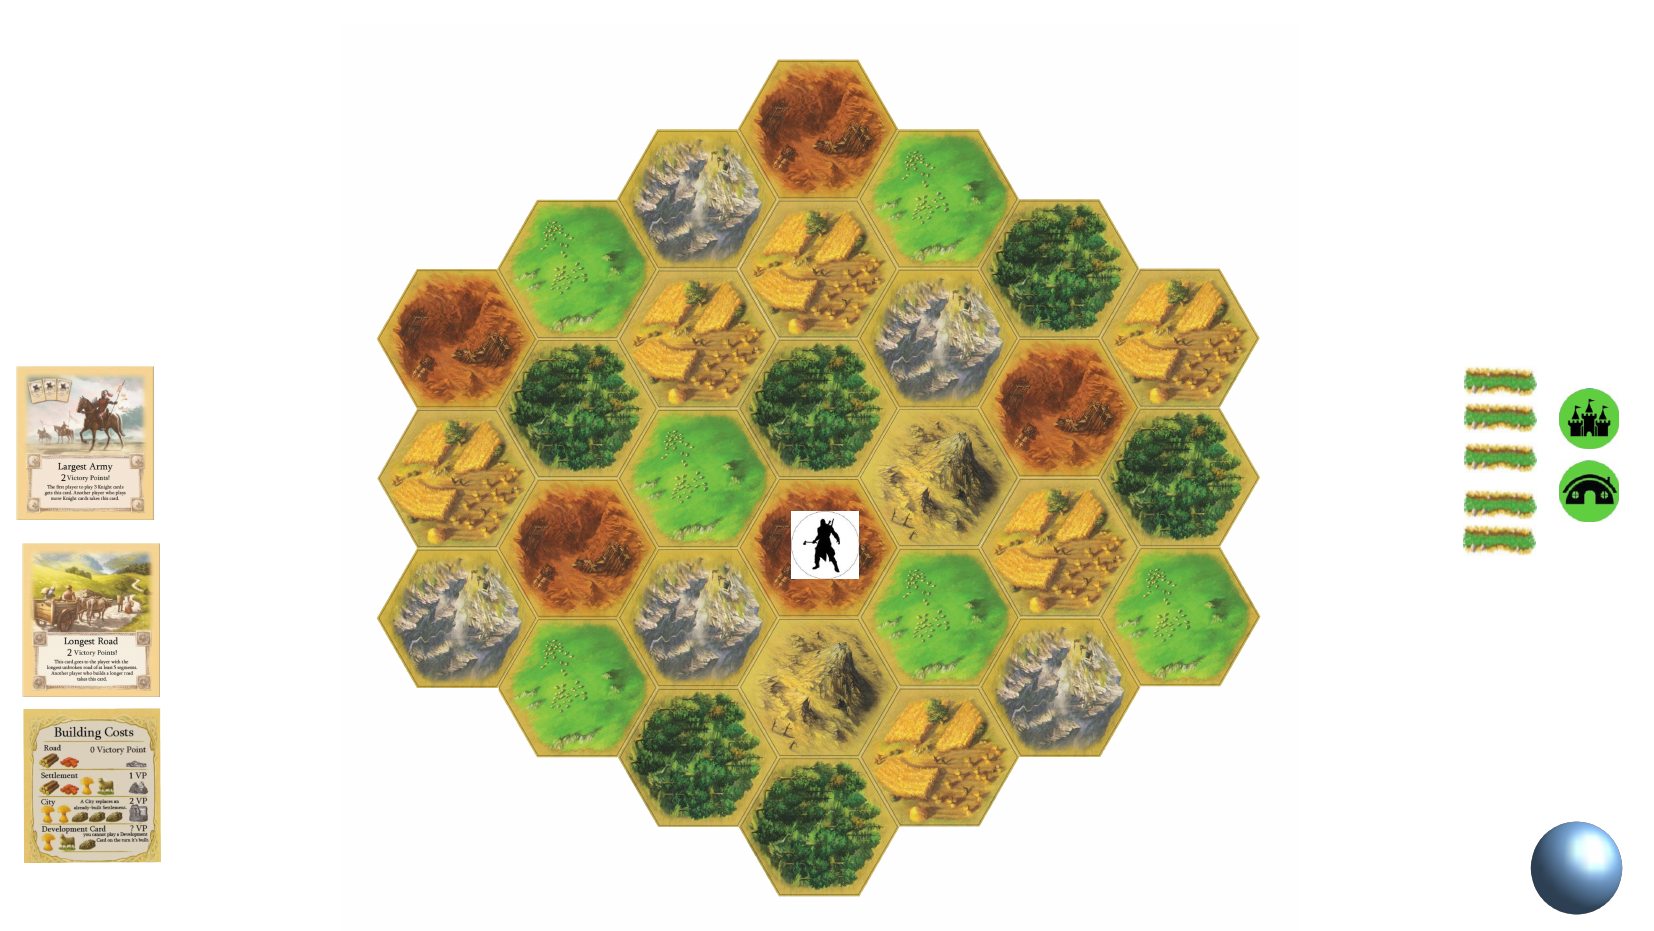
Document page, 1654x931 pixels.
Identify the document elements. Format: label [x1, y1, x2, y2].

picture [341, 23, 1299, 931]
picture [16, 366, 154, 520]
picture [1464, 442, 1537, 473]
picture [1464, 366, 1537, 397]
picture [1464, 489, 1537, 520]
picture [1559, 460, 1619, 522]
picture [23, 708, 161, 863]
picture [1464, 402, 1537, 433]
picture [1463, 524, 1536, 556]
picture [22, 543, 160, 697]
picture [1559, 388, 1619, 449]
